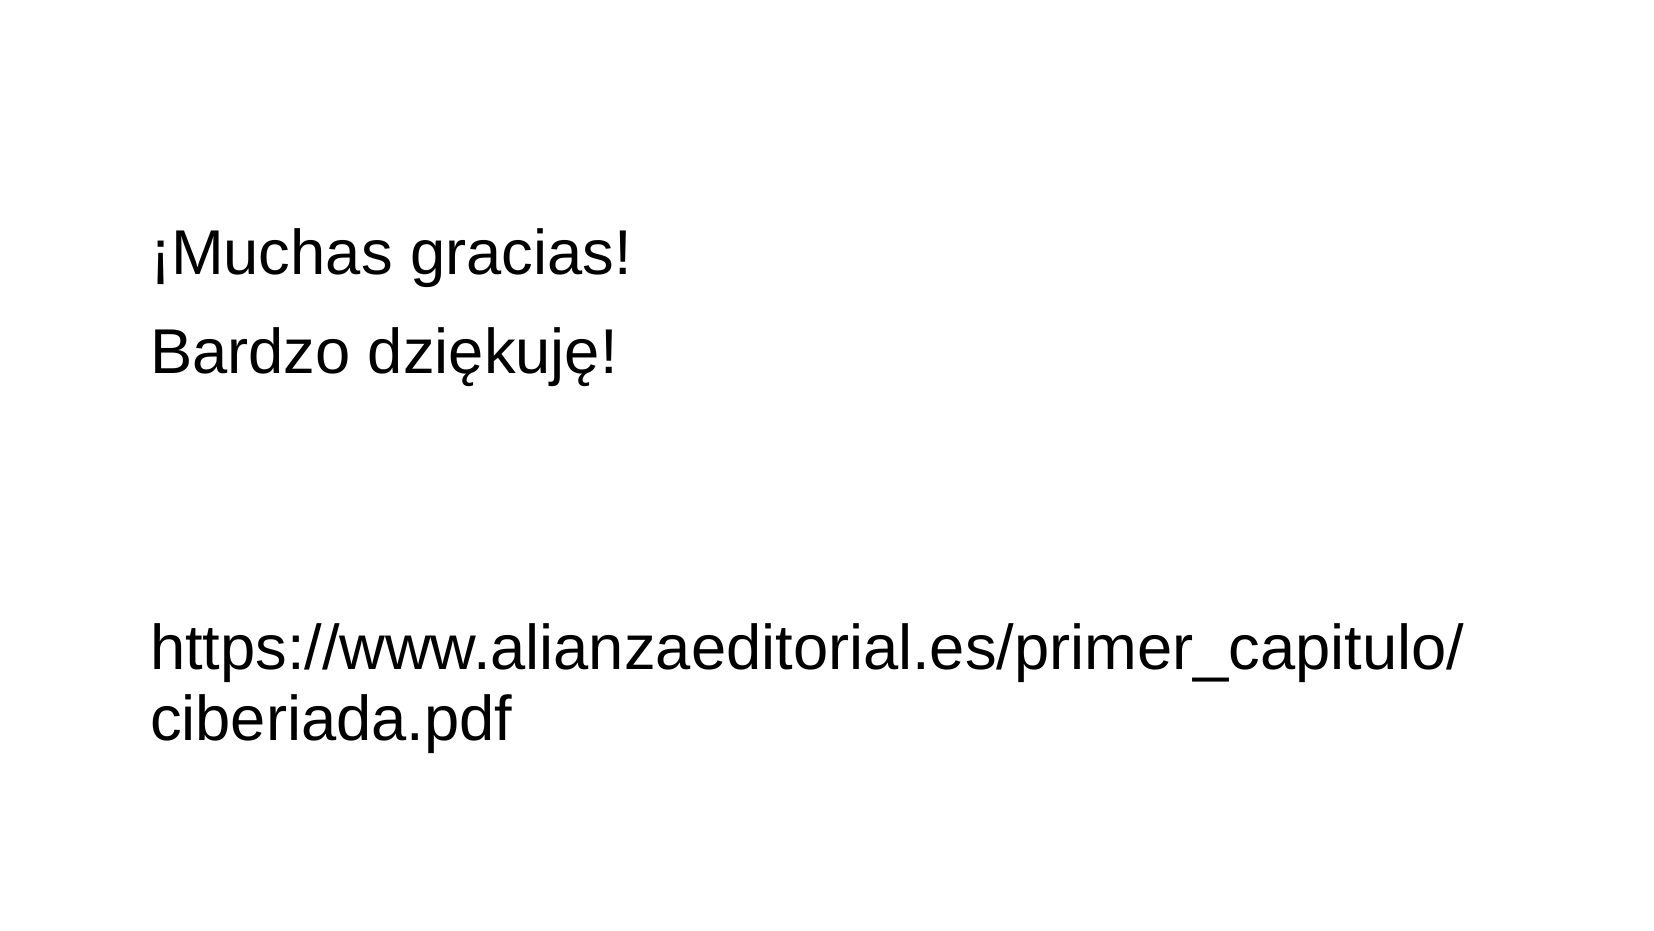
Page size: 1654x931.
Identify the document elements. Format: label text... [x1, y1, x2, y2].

list ¡Muchas gracias! Bardzo dziękuję! https://www.alianzaeditorial.es/primer_capitulo/ciberiada.pdf [82, 217, 1571, 758]
